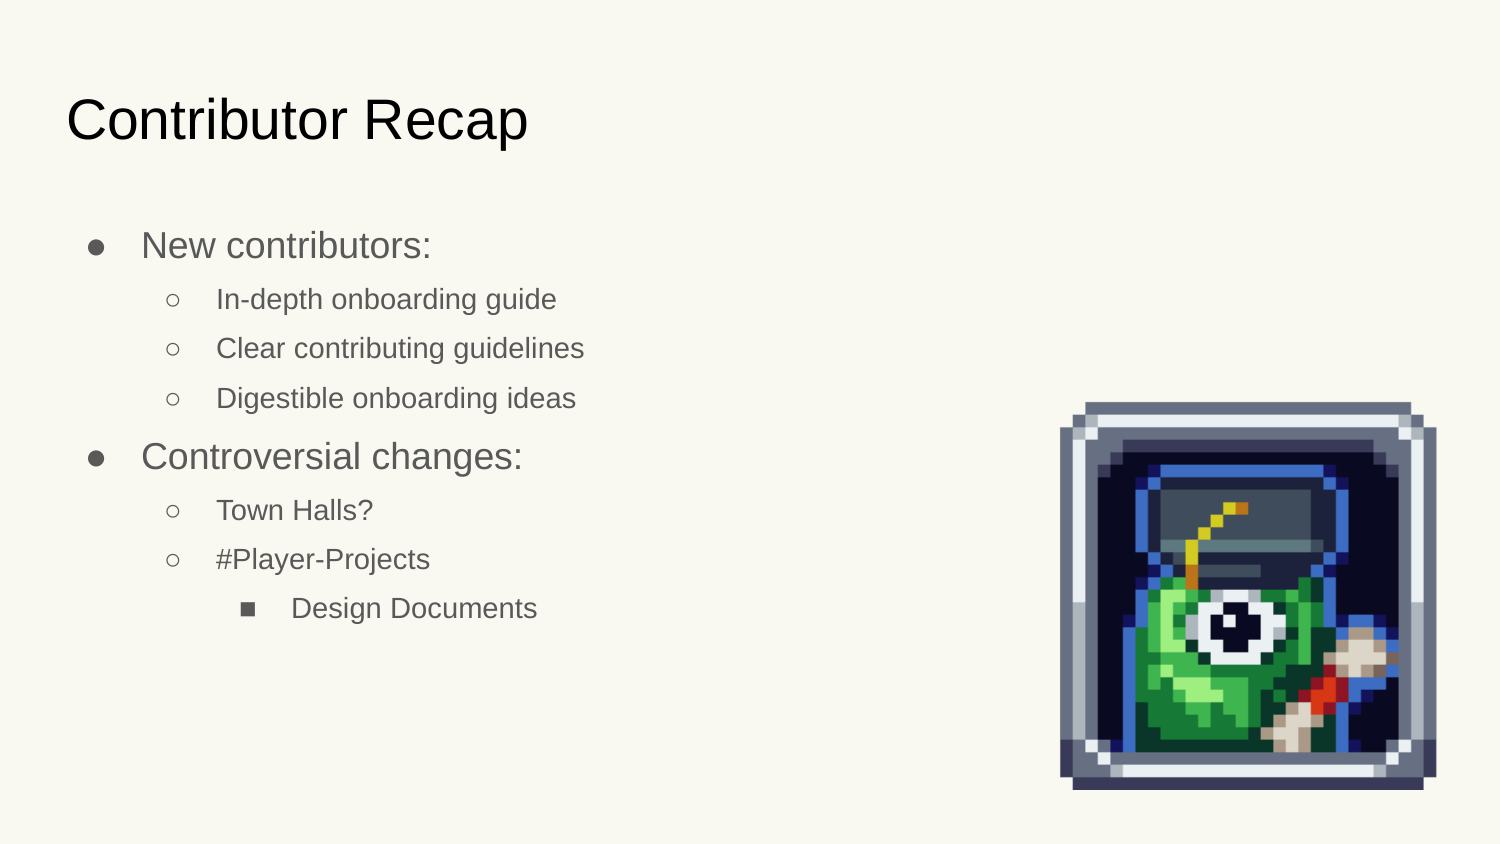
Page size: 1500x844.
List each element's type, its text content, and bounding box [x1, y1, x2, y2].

list New contributors: In-depth onboarding guide Clear contributing guidelines Digestible onboarding ideas Controversial changes: Town Halls? #Player-Projects Design Documents [51, 189, 1449, 750]
title Contributor Recap [51, 72, 1449, 167]
picture [1048, 390, 1449, 791]
